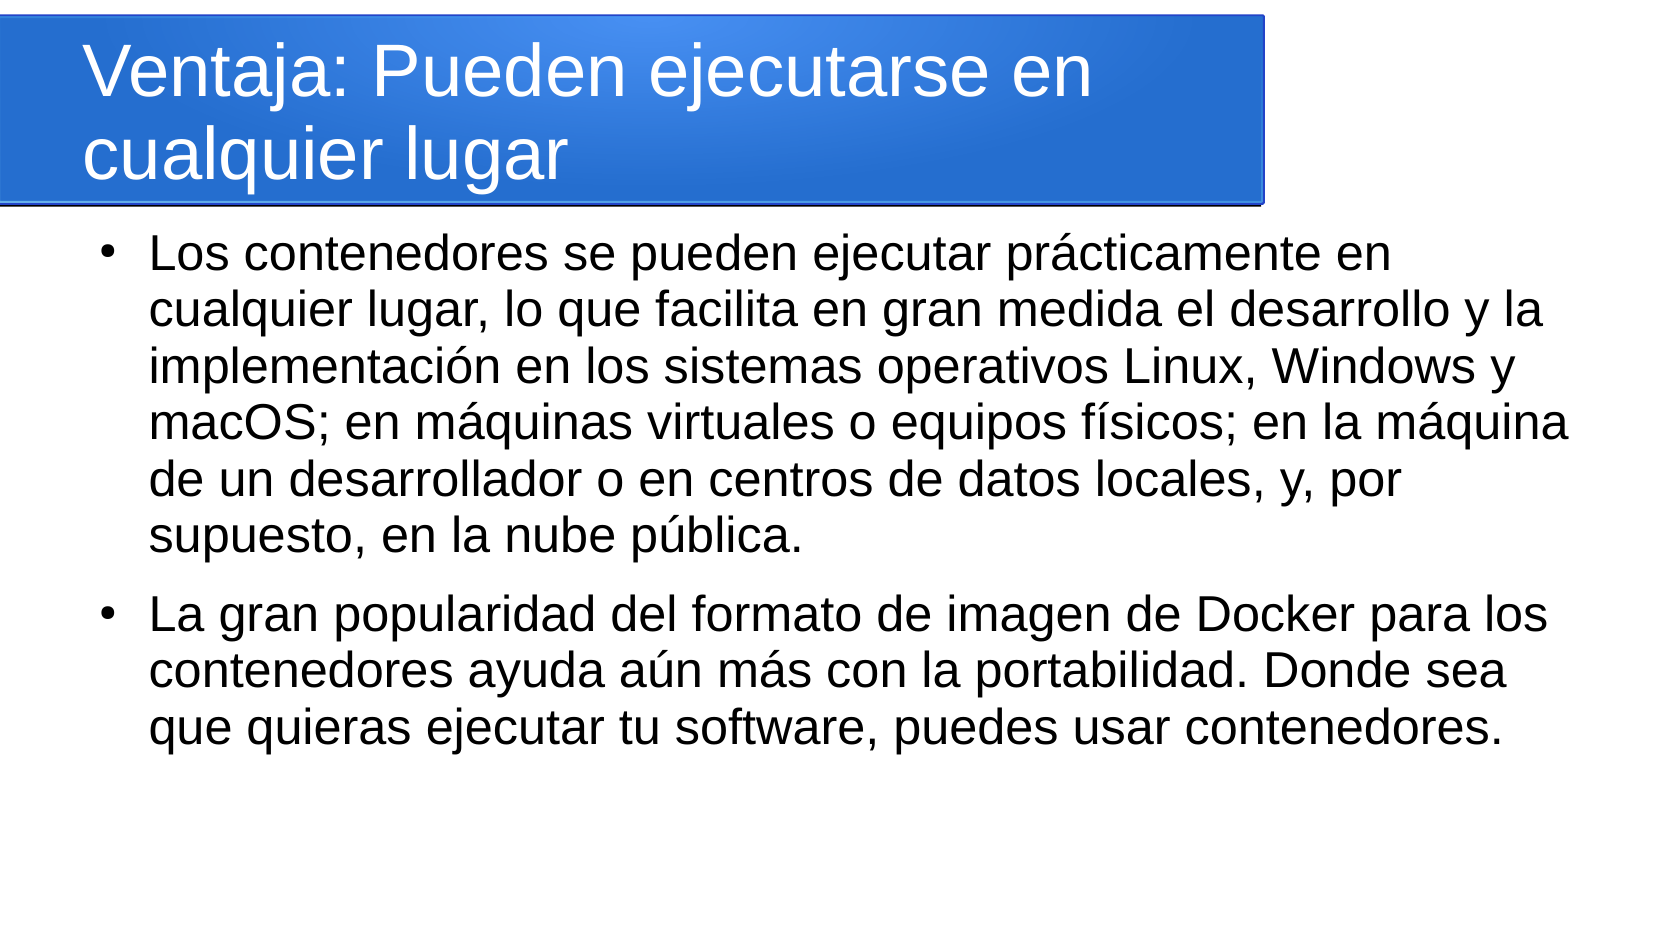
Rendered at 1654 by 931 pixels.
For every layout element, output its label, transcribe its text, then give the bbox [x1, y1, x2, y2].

list Los contenedores se pueden ejecutar prácticamente en cualquier lugar, lo que facilita en gran medida el desarrollo y la implementación en los sistemas operativos Linux, Windows y macOS; en máquinas virtuales o equipos físicos; en la máquina de un desarrollador o en centros de datos locales, y, por supuesto, en la nube pública. La gran popularidad del formato de imagen de Docker para los contenedores ayuda aún más con la portabilidad. Donde sea que quieras ejecutar tu software, puedes usar contenedores. [82, 224, 1571, 764]
title Ventaja: Pueden ejecutarse en cualquier lugar [82, 29, 1235, 196]
